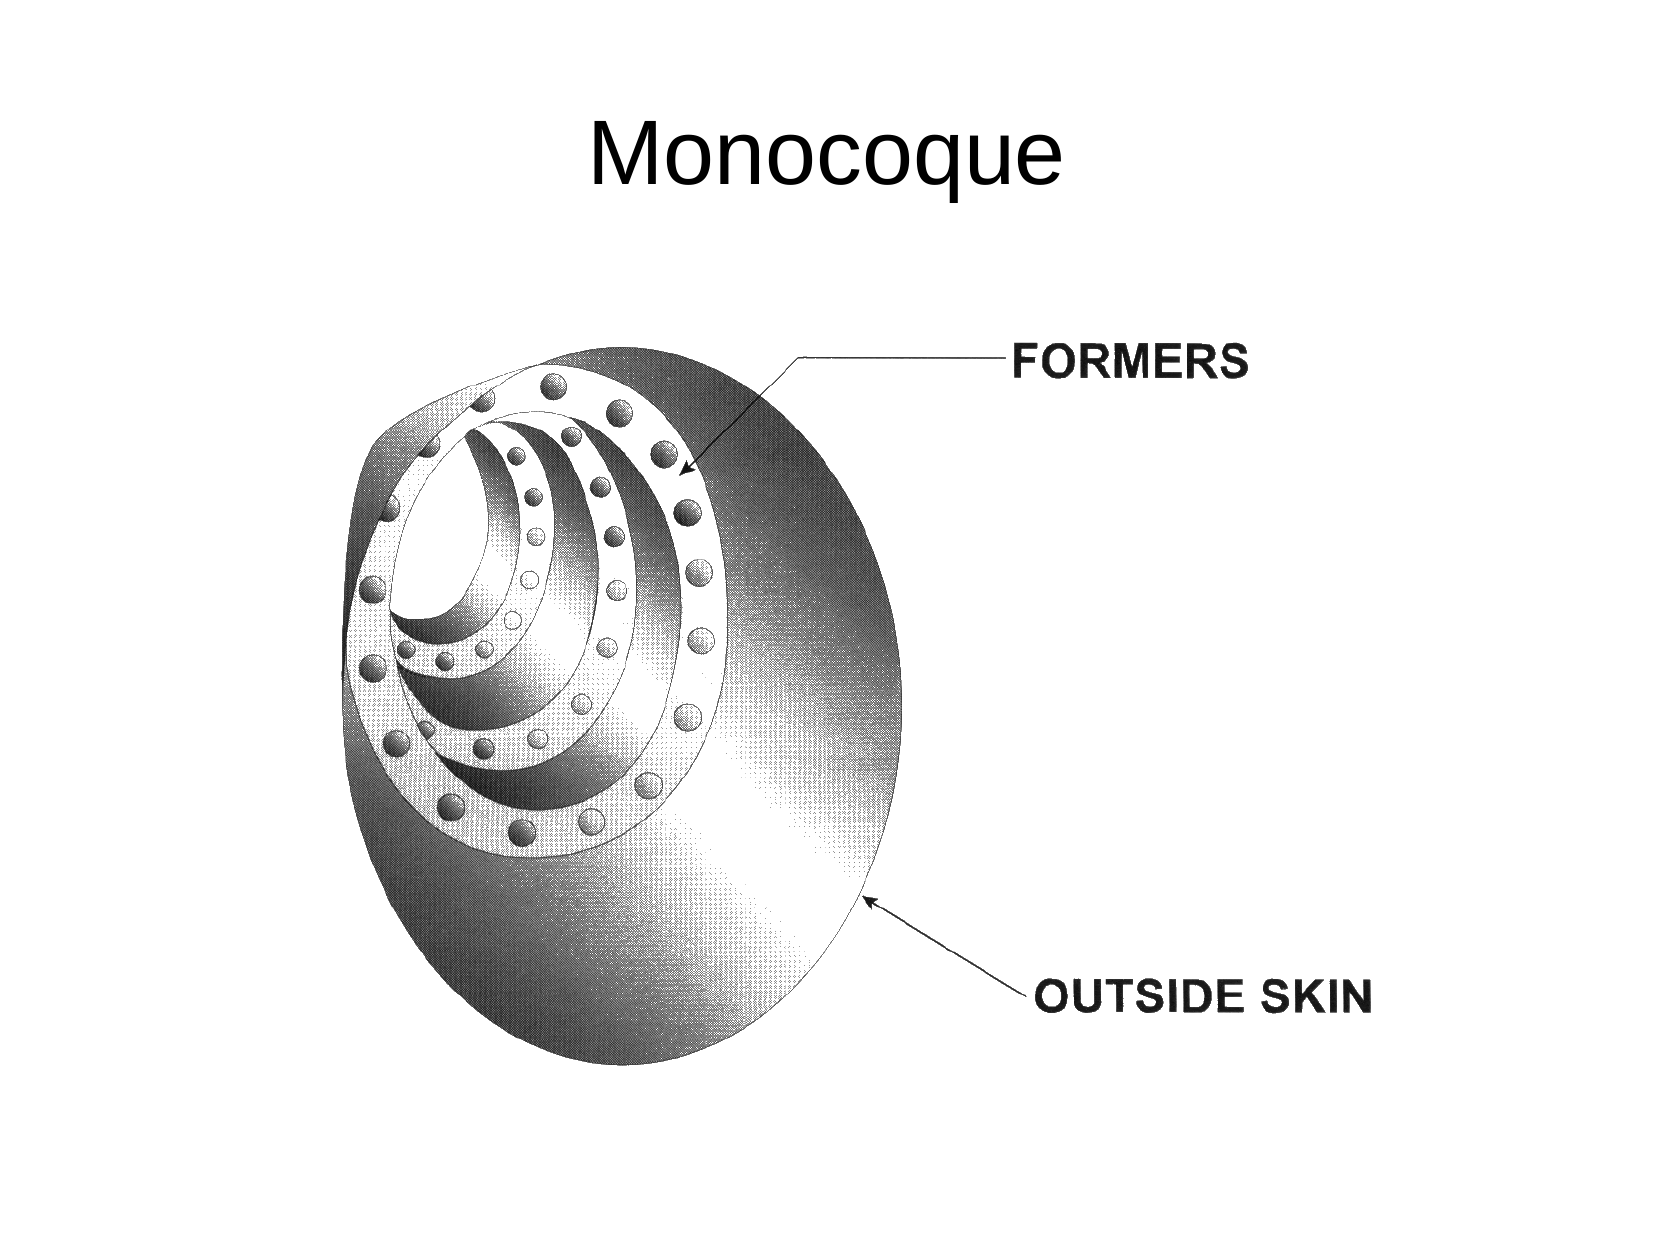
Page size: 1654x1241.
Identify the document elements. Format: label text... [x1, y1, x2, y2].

picture [225, 299, 1426, 1082]
title Monocoque [82, 49, 1571, 257]
